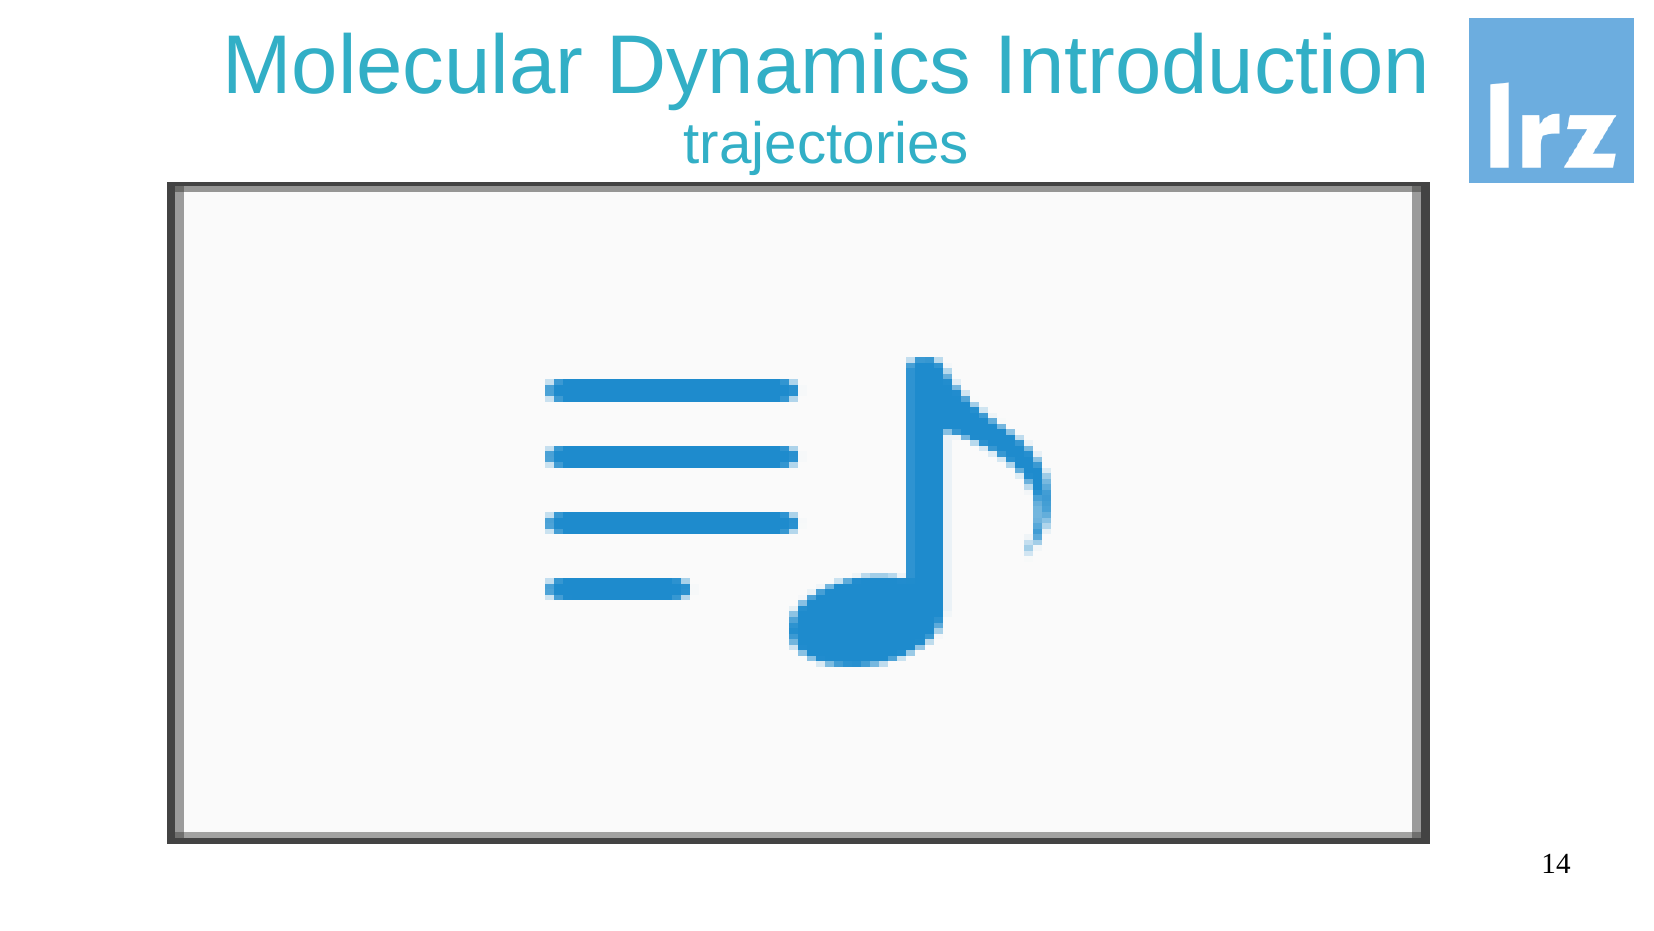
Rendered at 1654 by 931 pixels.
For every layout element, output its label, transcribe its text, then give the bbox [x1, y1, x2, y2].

text_box [166, 180, 1431, 845]
picture [1469, 18, 1634, 183]
title Molecular Dynamics Introduction trajectories [82, 13, 1571, 181]
